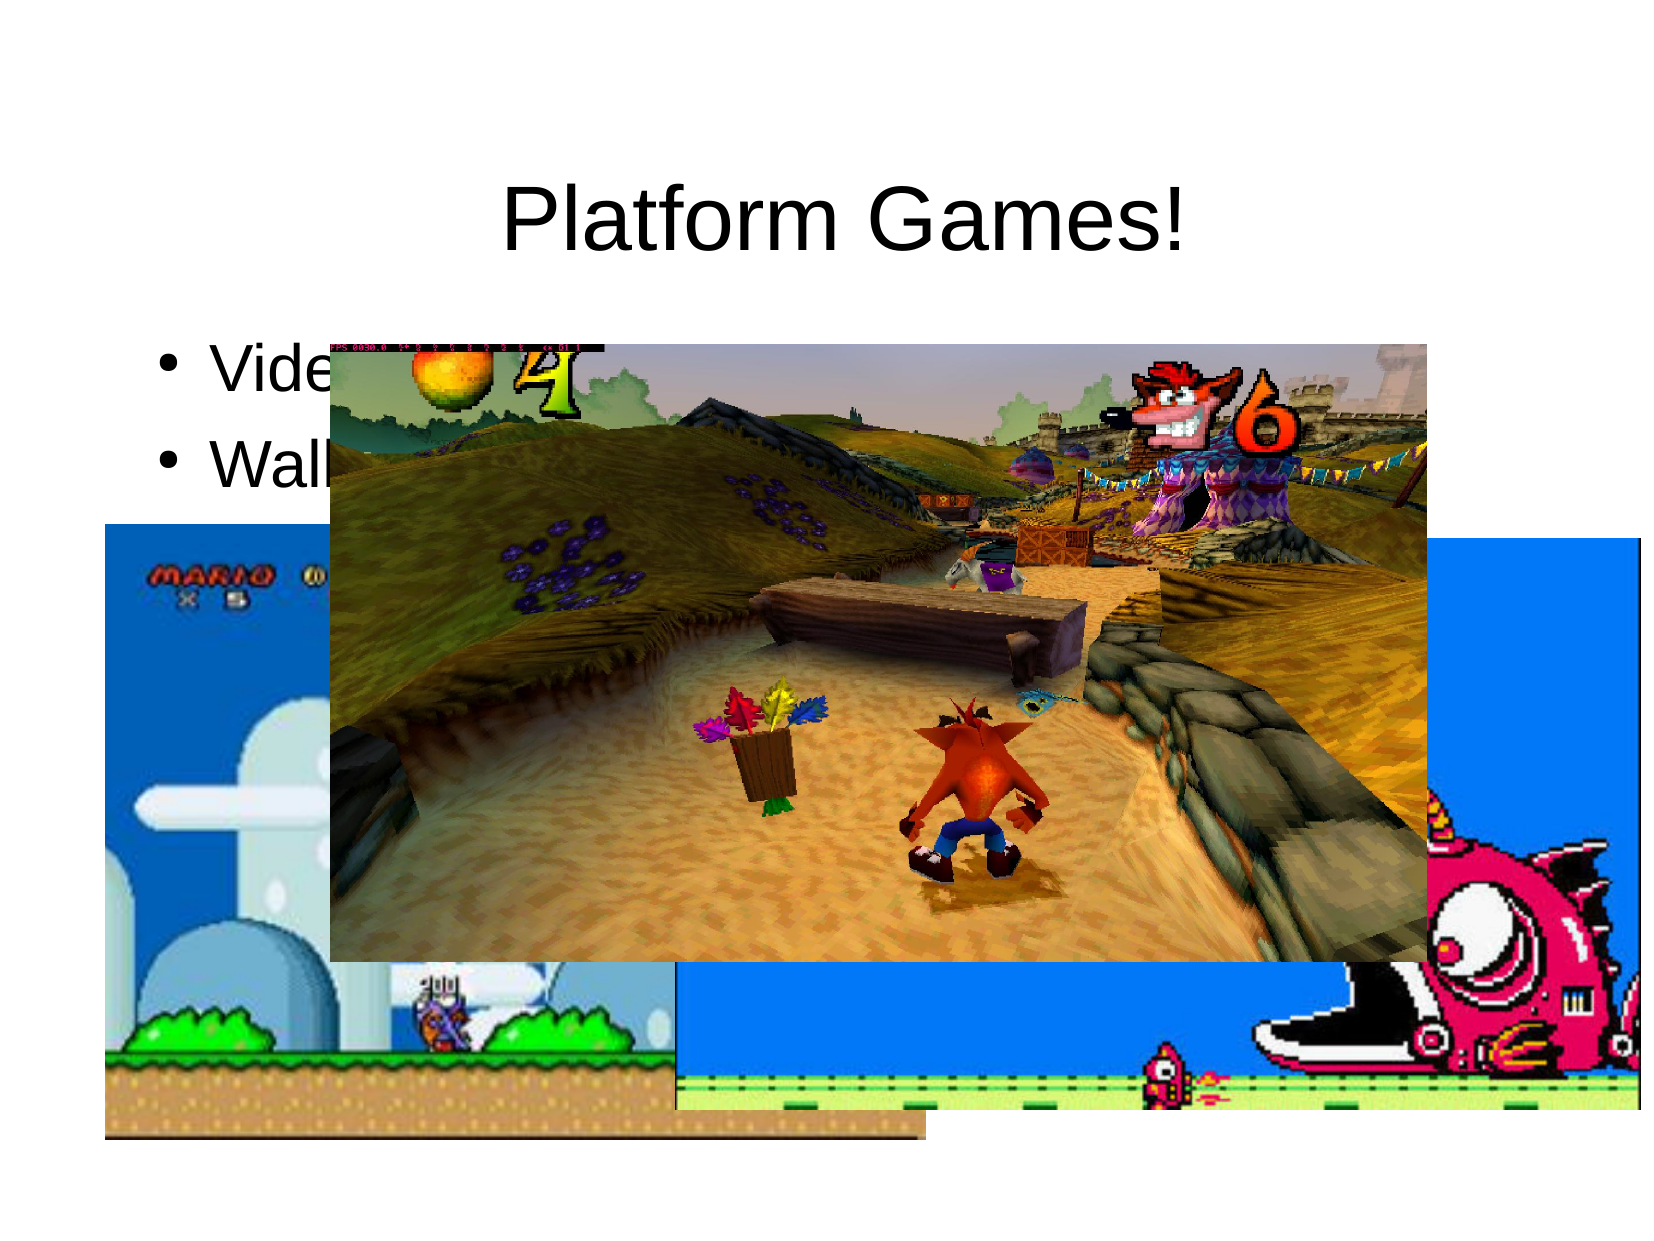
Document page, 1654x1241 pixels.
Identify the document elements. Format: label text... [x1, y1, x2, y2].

picture [105, 344, 1641, 1141]
title Platform Games! [124, 110, 1530, 316]
list Video Game Genre. Walk right to win! [124, 316, 1530, 538]
